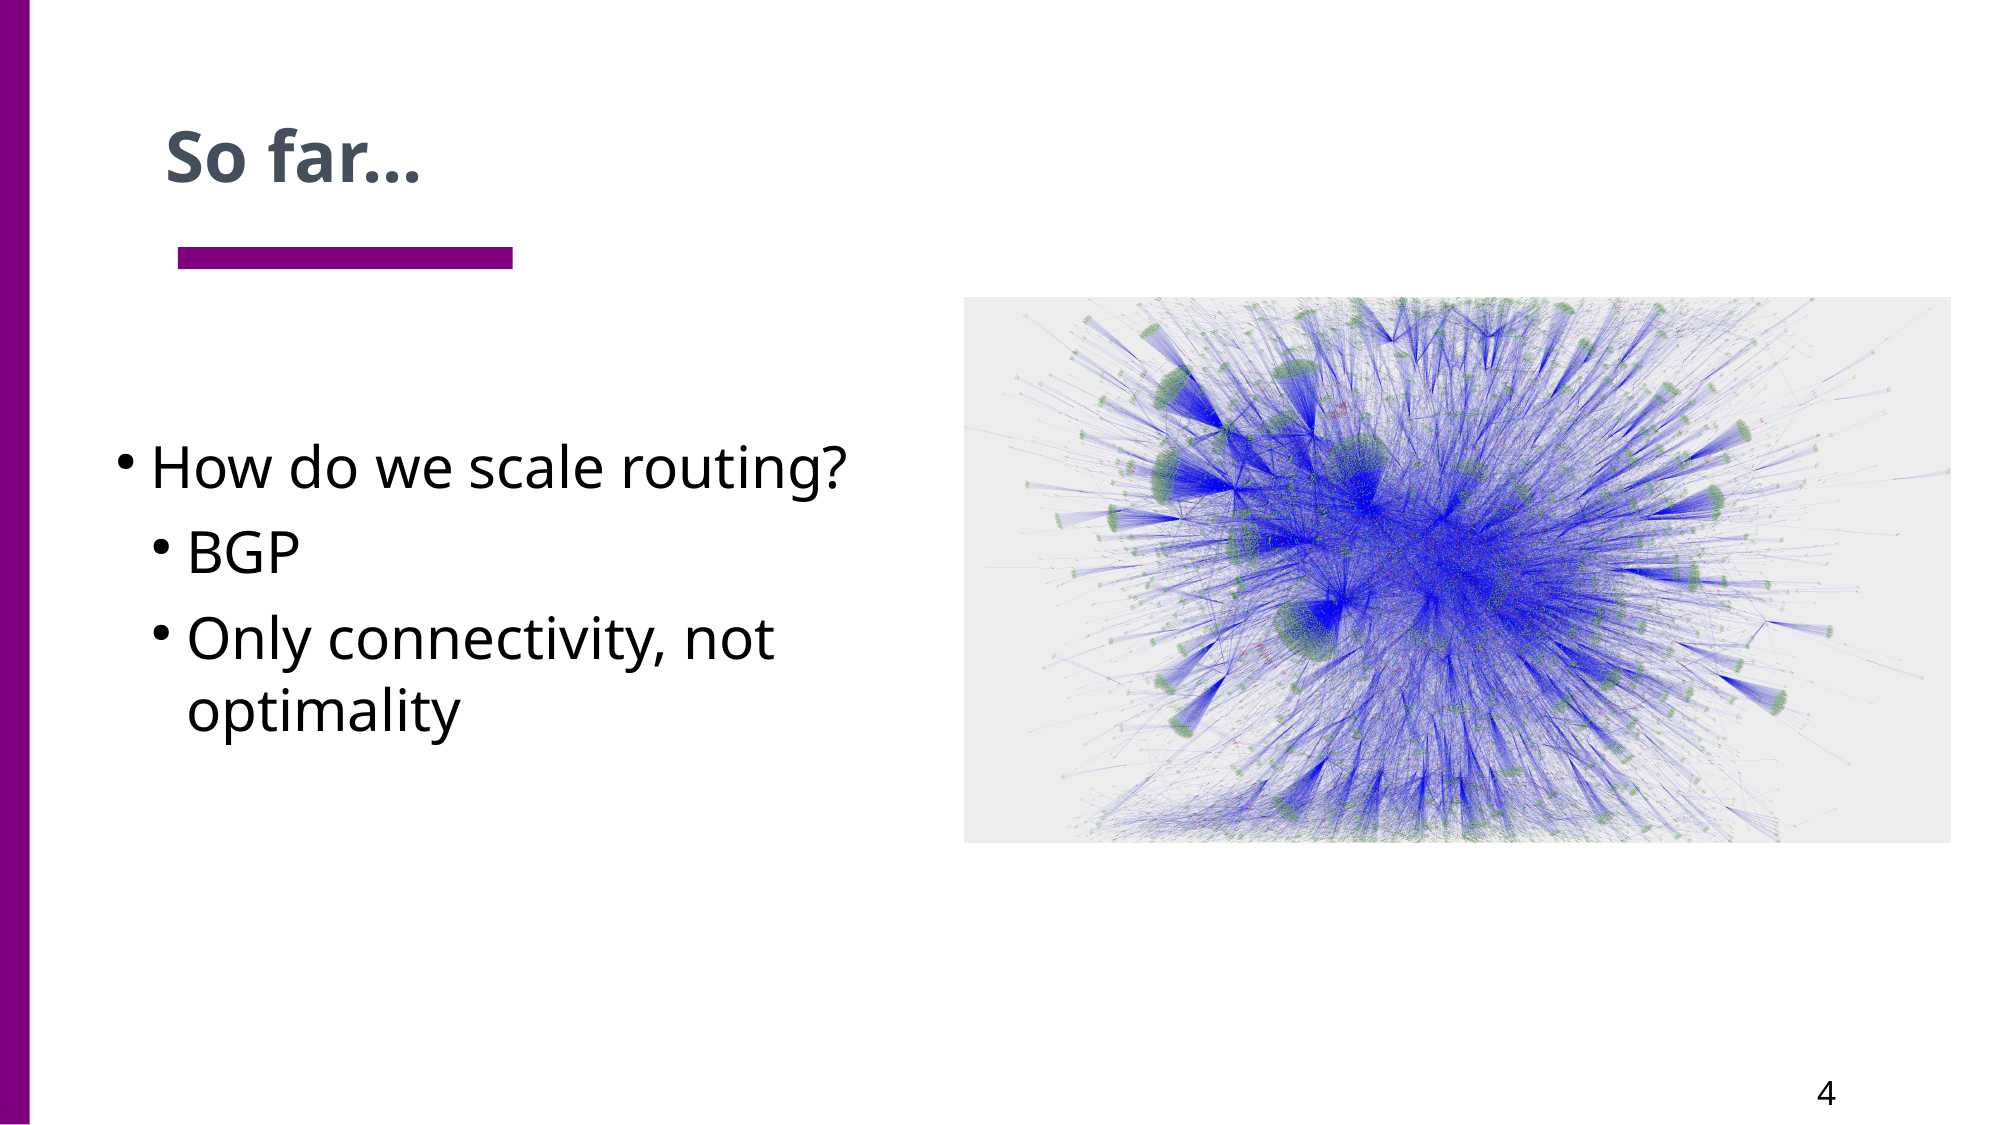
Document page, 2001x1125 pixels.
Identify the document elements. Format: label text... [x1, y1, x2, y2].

text_box So far... [151, 0, 1849, 212]
picture [964, 297, 1951, 843]
text_box How do we scale routing? BGP Only connectivity, not optimality [100, 329, 2000, 887]
